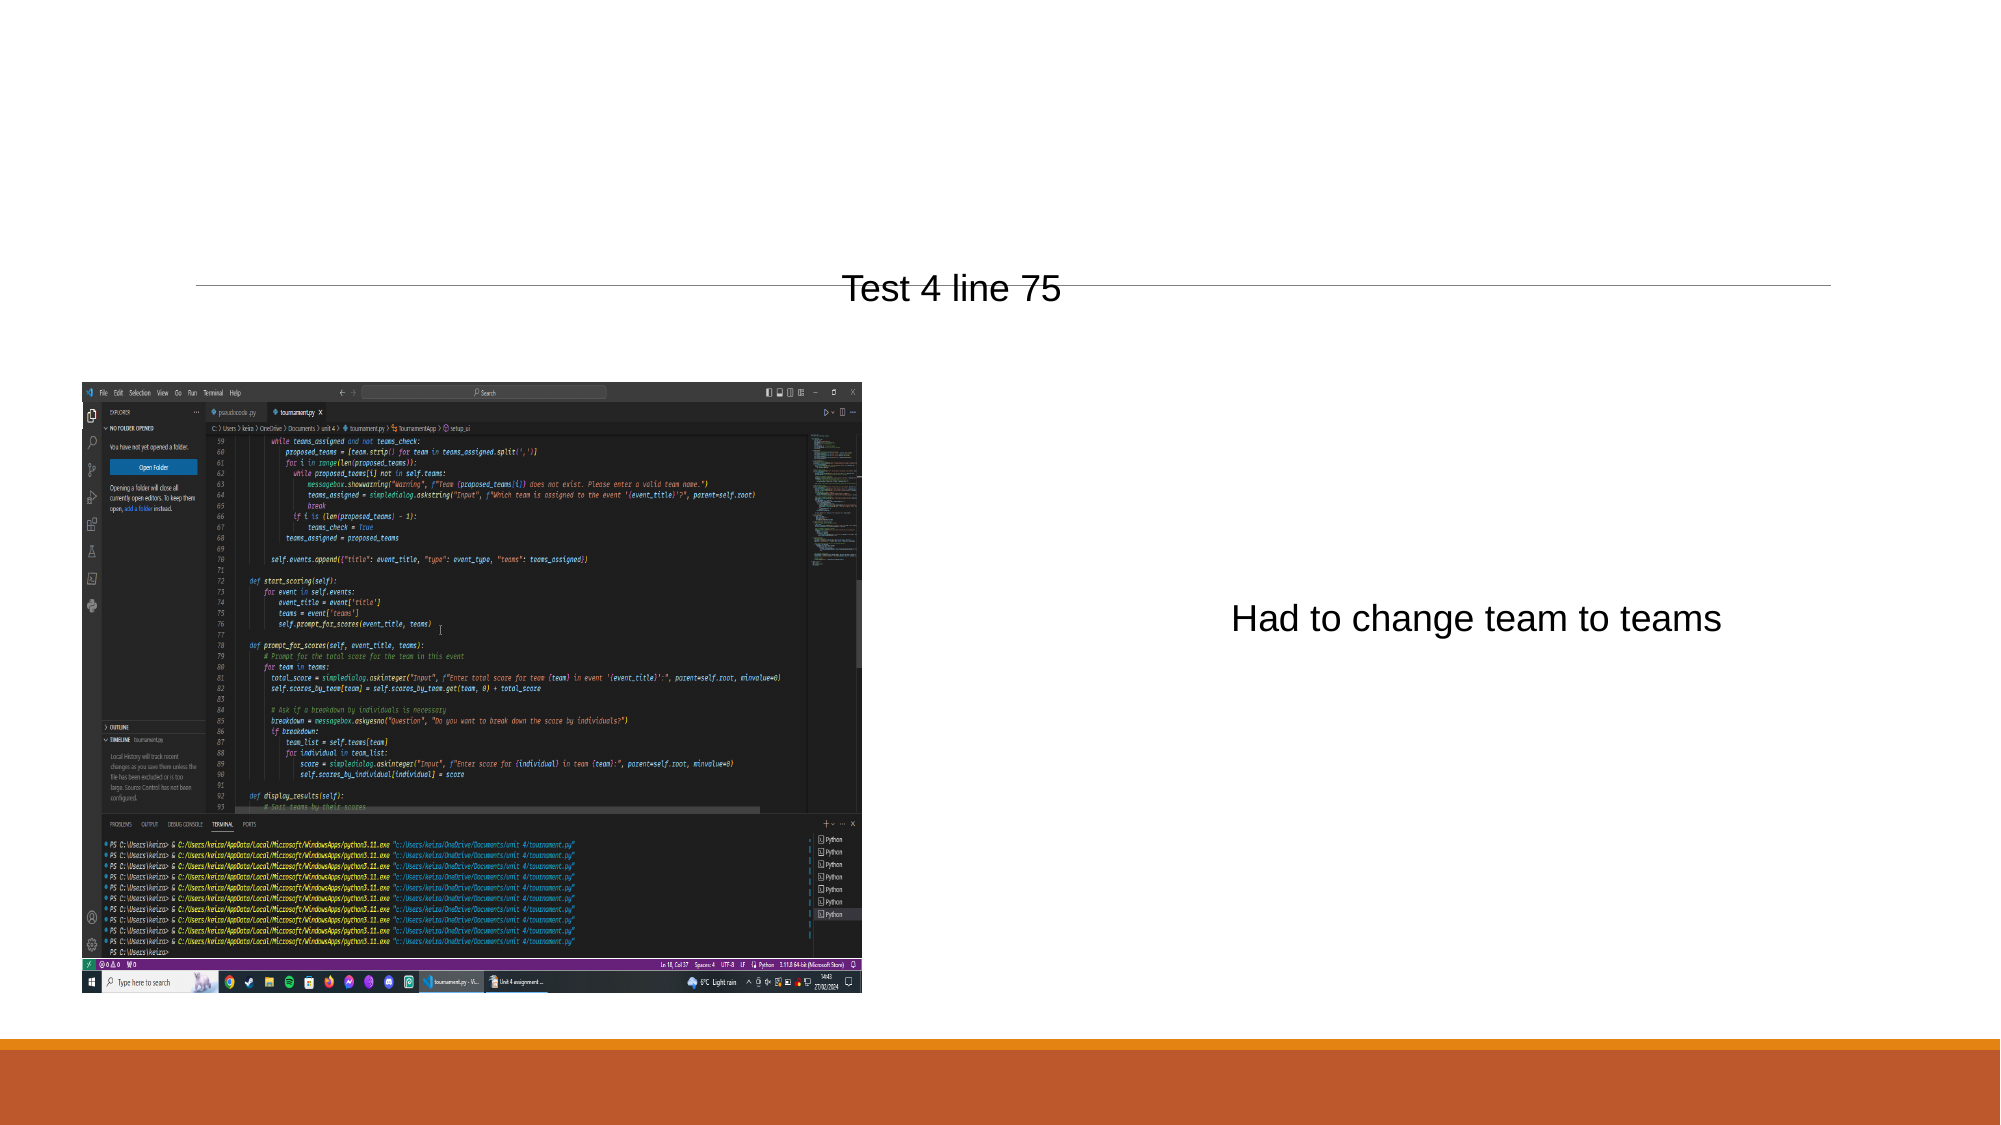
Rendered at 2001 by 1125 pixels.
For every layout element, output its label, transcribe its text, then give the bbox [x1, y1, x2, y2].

text_box Had to change team to teams [1216, 590, 1748, 648]
text_box Test 4 line 75 [826, 259, 1088, 317]
picture [82, 382, 862, 993]
